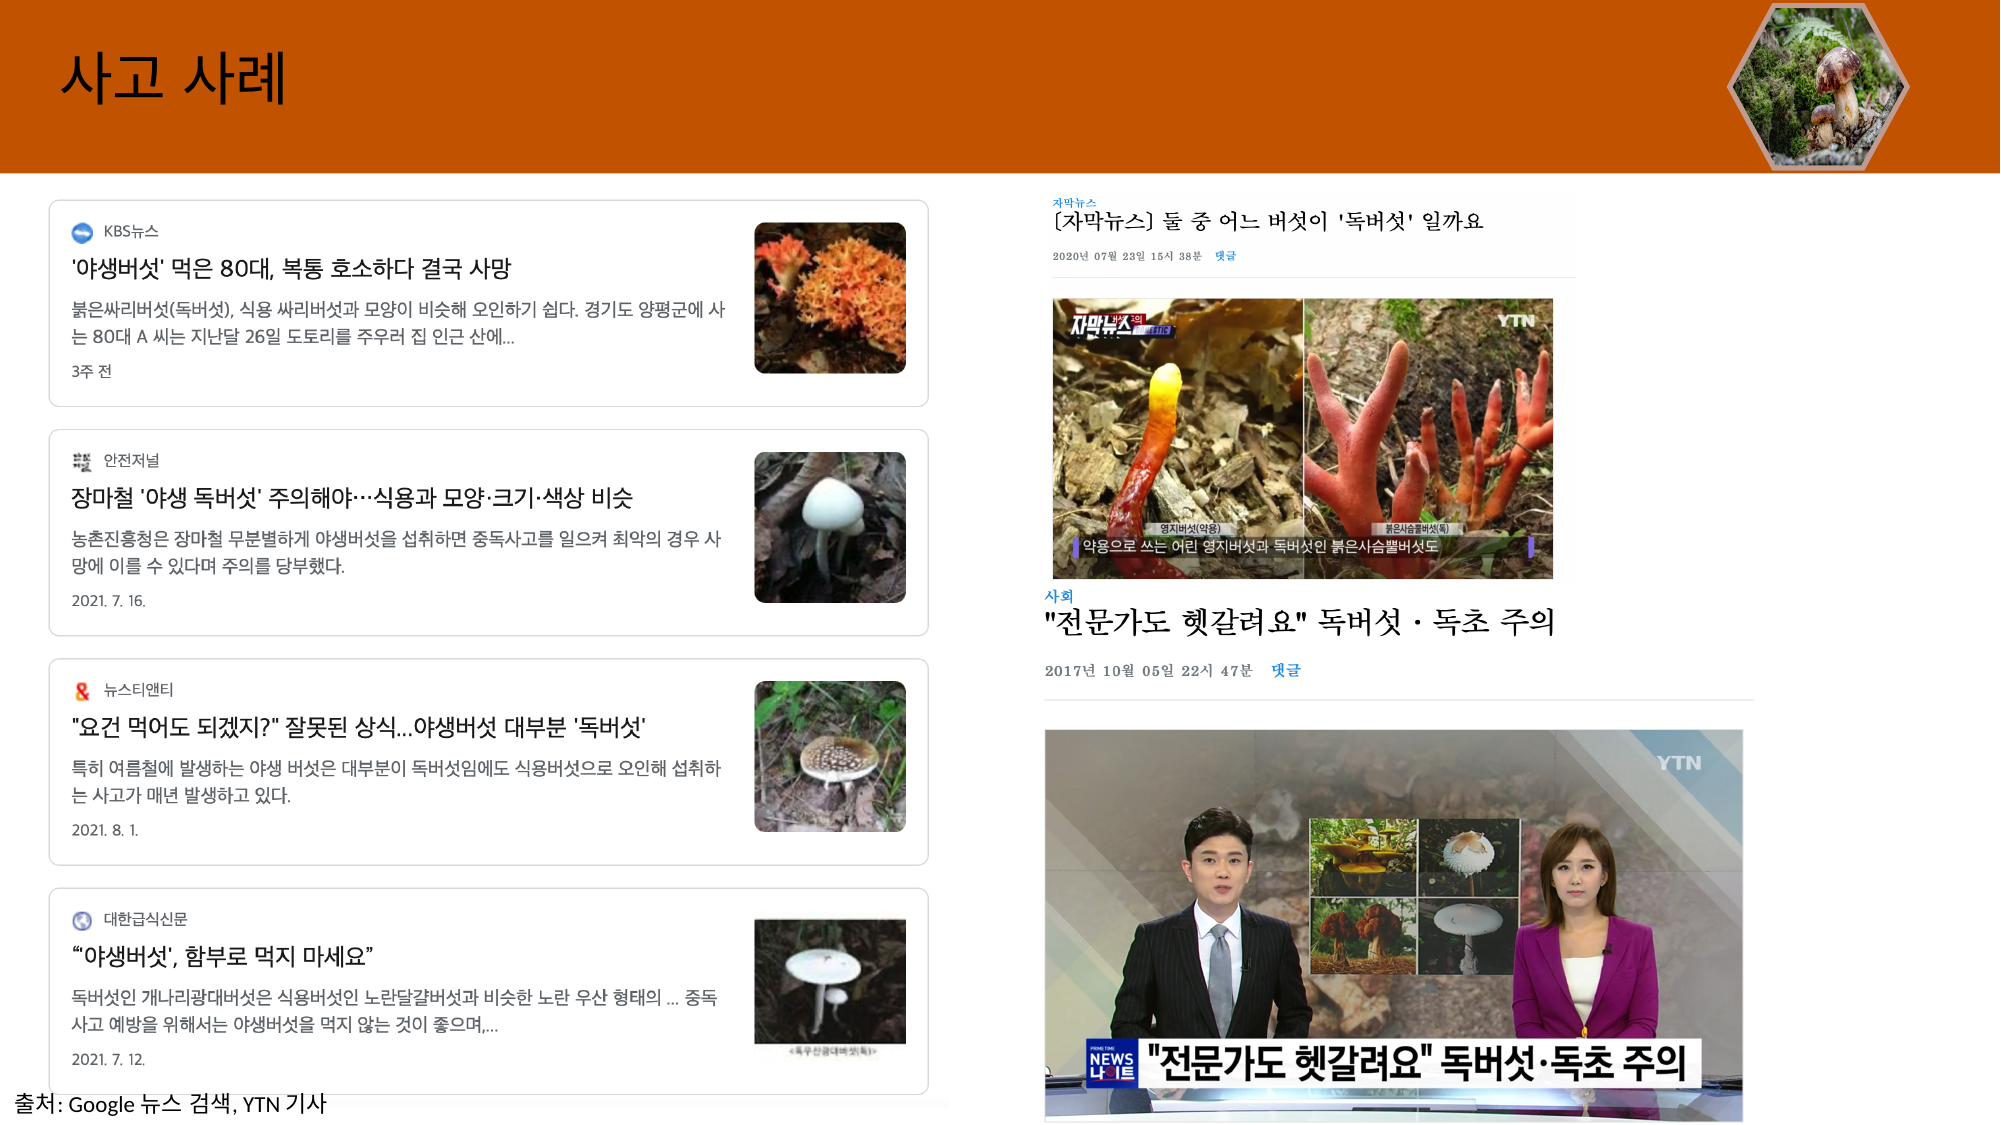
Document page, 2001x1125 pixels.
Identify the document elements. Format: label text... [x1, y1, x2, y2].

picture [1028, 191, 1754, 1125]
text_box [0, 0, 2000, 174]
text_box 사고 사례 [44, 35, 1063, 121]
text_box 출처: Google 뉴스 검색, YTN 기사 [0, 1082, 1028, 1125]
picture [44, 191, 950, 1082]
